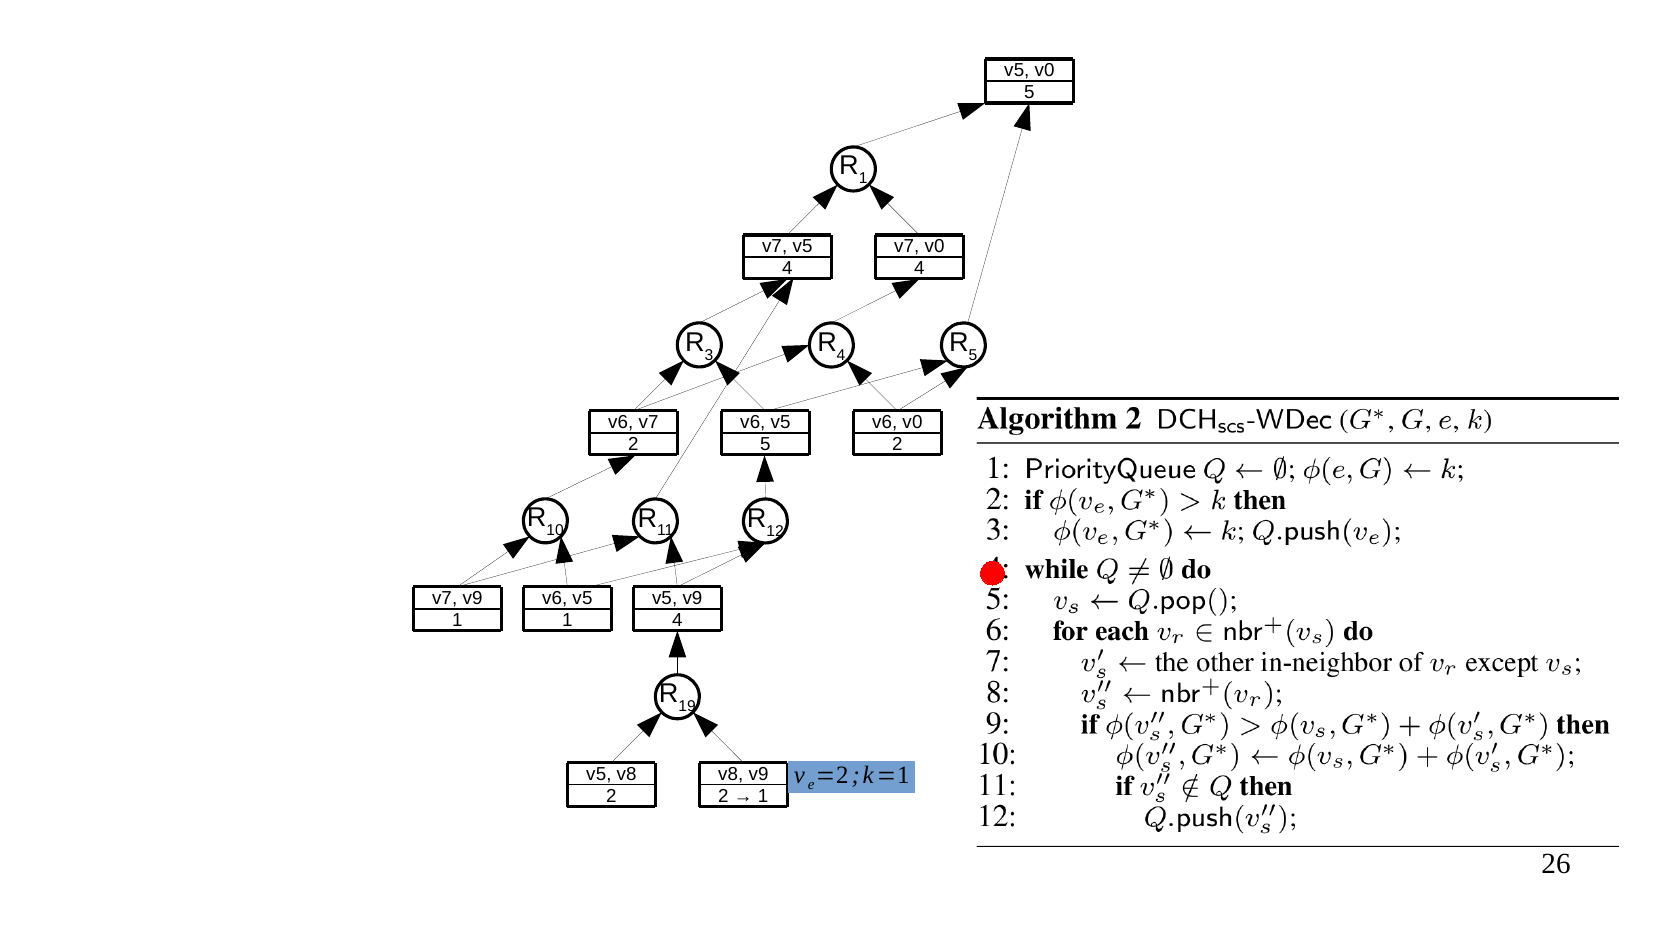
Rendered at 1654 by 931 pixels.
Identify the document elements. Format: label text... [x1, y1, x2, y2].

text_box v5, v8 [569, 764, 654, 784]
text_box v7, v9 [415, 588, 500, 608]
text_box 4 [635, 610, 720, 629]
text_box R4 [809, 322, 854, 368]
text_box [980, 561, 1005, 586]
text_box 5 [723, 434, 808, 453]
text_box R3 [677, 322, 722, 367]
text_box R11 [633, 498, 678, 543]
text_box 1 [525, 610, 610, 629]
text_box R10 [523, 498, 568, 543]
text_box v6, v0 [855, 412, 940, 432]
text_box 2 [855, 434, 940, 453]
text_box 2 [591, 434, 676, 453]
text_box R5 [941, 322, 986, 367]
picture [976, 397, 1619, 849]
text_box 4 [745, 258, 830, 277]
text_box v8, v9 [701, 764, 786, 784]
text_box 1 [415, 610, 500, 629]
text_box R1 [831, 146, 876, 191]
text_box 2 → 1 [701, 785, 786, 805]
text_box 2 [569, 785, 654, 805]
text_box v7, v5 [745, 237, 830, 256]
text_box v7, v0 [877, 237, 962, 256]
text_box v6, v5 [525, 588, 610, 608]
text_box R19 [655, 674, 700, 719]
text_box v6, v7 [591, 412, 676, 432]
text_box 4 [877, 258, 962, 277]
chart [787, 761, 916, 793]
text_box 5 [987, 82, 1072, 101]
text_box R12 [743, 498, 788, 543]
text_box v6, v5 [723, 412, 808, 432]
text_box v5, v0 [987, 61, 1072, 80]
text_box v5, v9 [635, 588, 720, 608]
